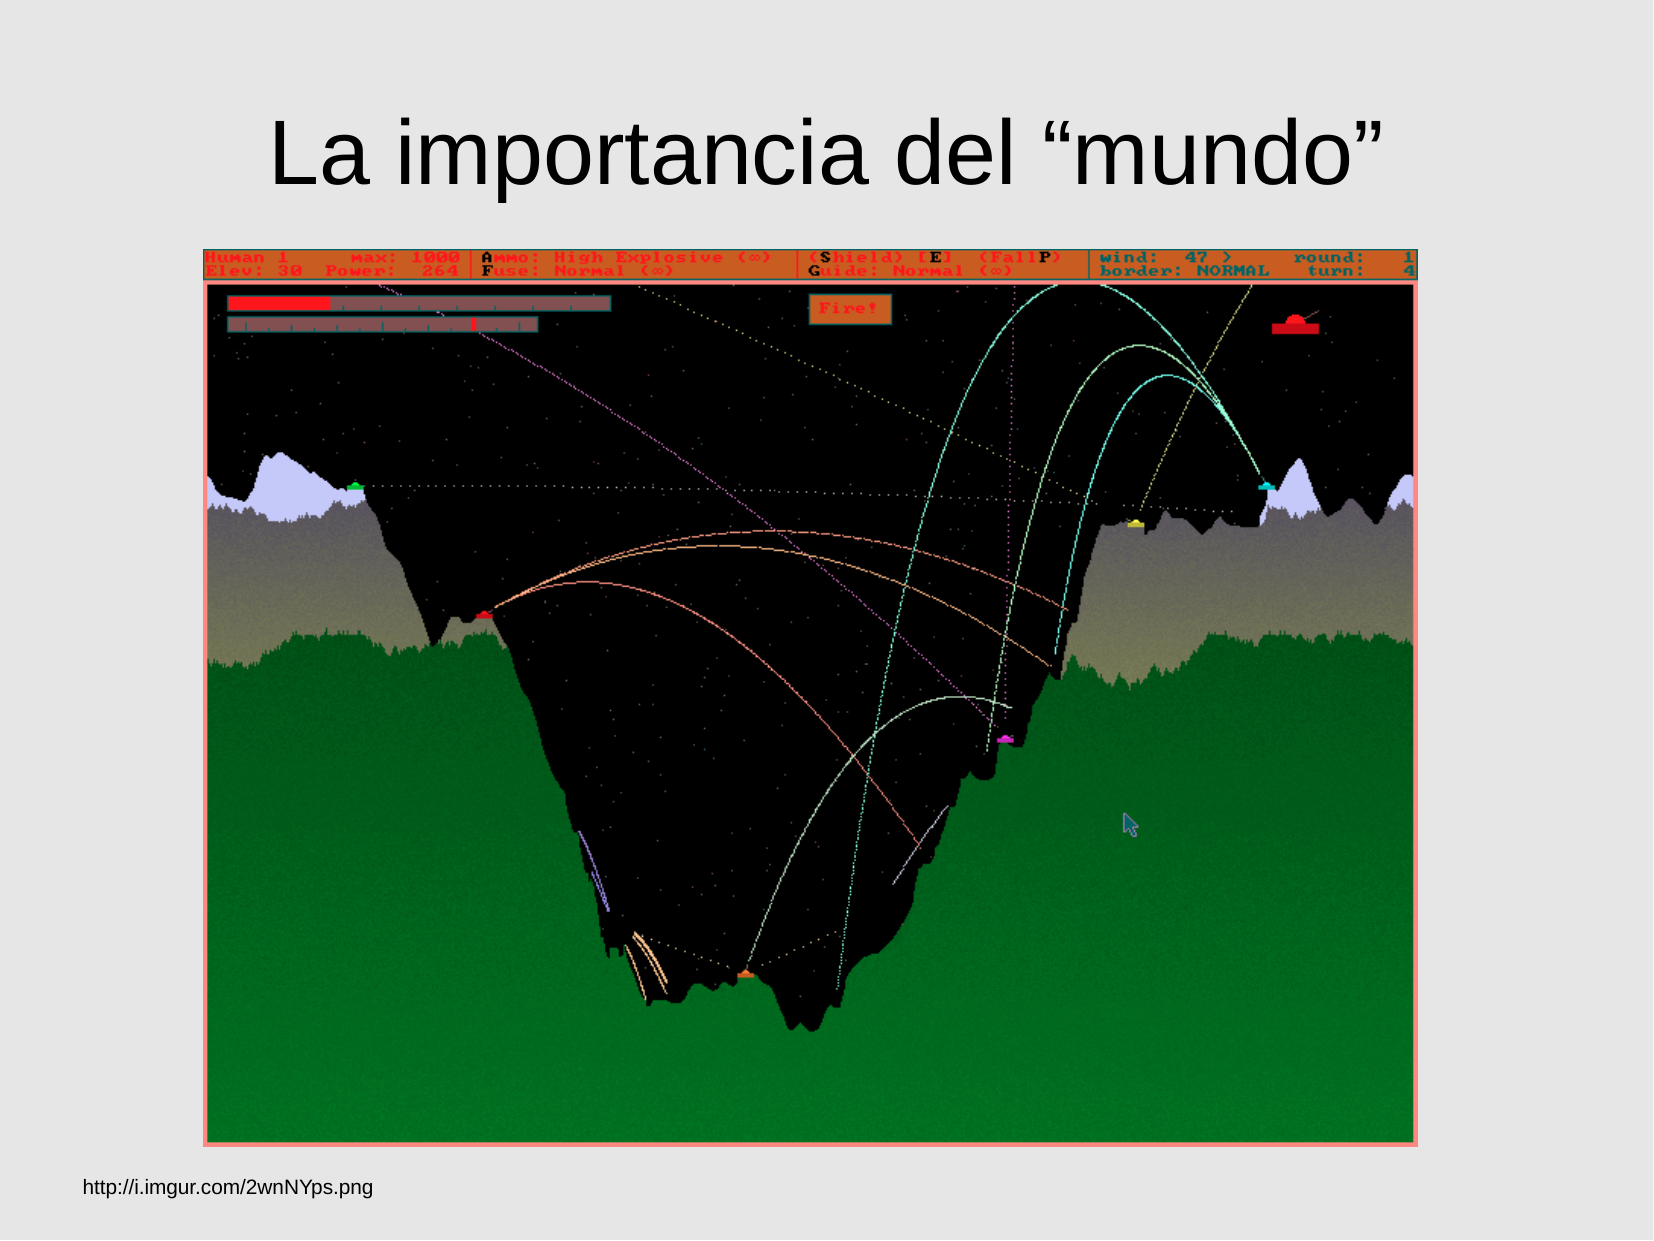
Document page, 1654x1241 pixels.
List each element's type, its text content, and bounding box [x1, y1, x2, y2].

title La importancia del “mundo” [82, 49, 1571, 257]
list http://i.imgur.com/2wnNYps.png [82, 1176, 1571, 1211]
picture [203, 249, 1418, 1147]
